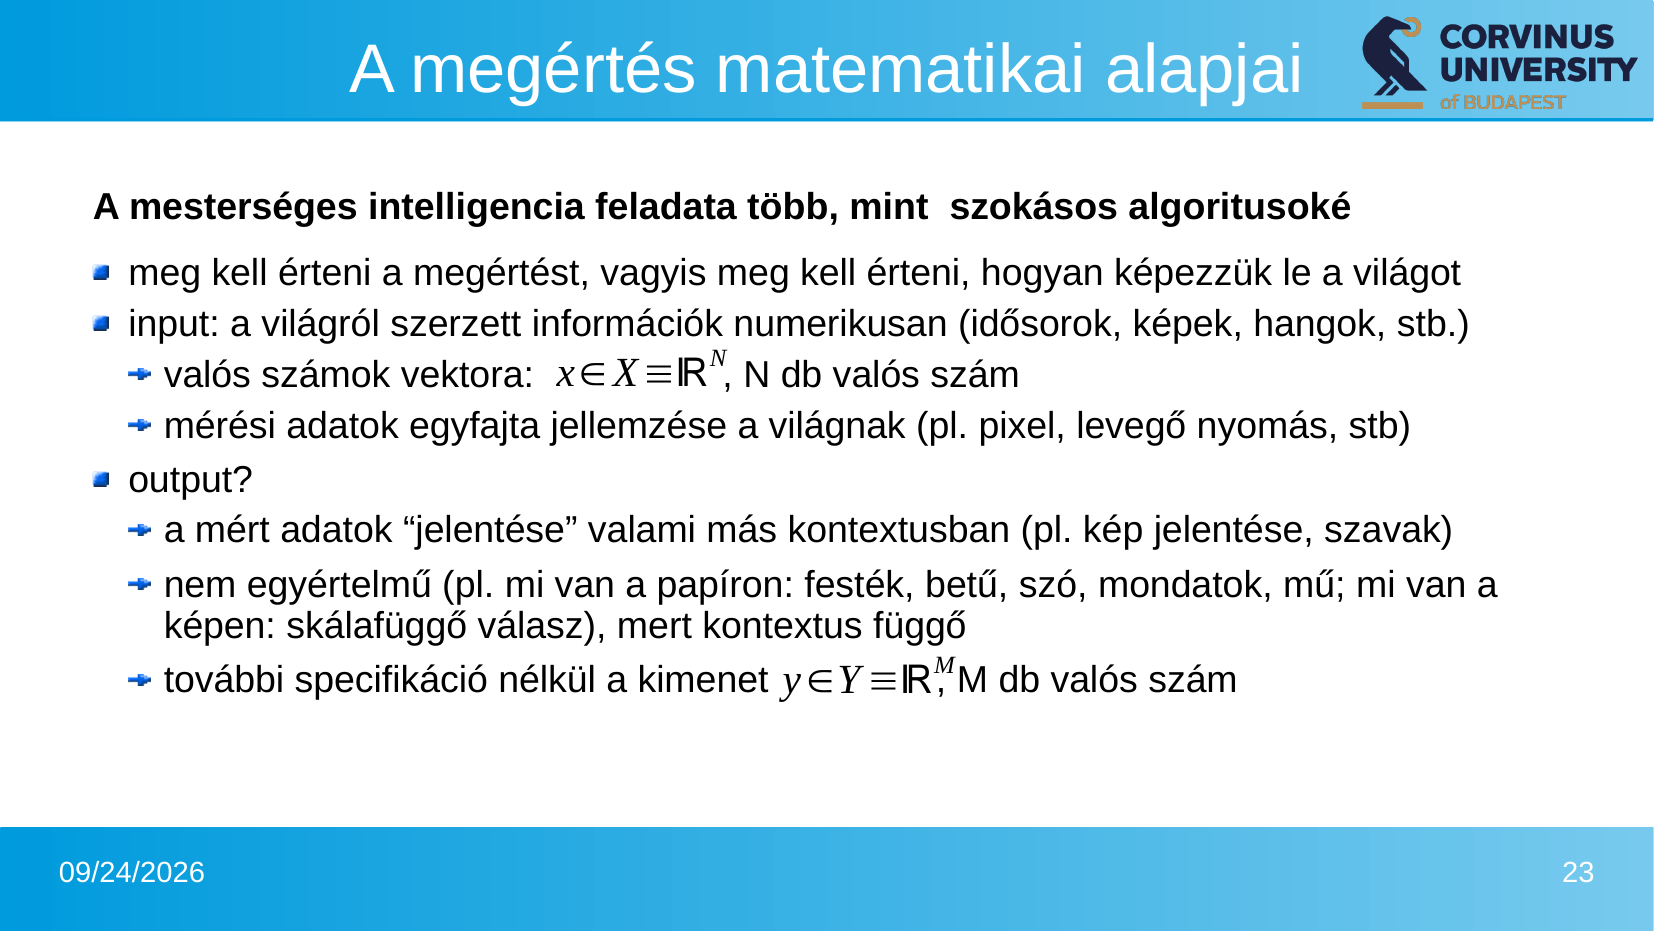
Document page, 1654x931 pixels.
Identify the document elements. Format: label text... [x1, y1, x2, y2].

chart [547, 344, 736, 397]
chart [771, 651, 964, 704]
text_box A mesterséges intelligencia feladata több, mint szokásos algoritusoké meg kell érteni a megértést, vagyis meg kell érteni, hogyan képezzük le a világot input: a világról szerzett információk numerikusan (idősorok, képek, hangok, stb.) valós számok vektora: , N db valós szám mérési adatok egyfajta jellemzése a világnak (pl. pixel, levegő nyomás, stb) output? a mért adatok “jelentése” valami más kontextusban (pl. kép jelentése, szavak) nem egyértelmű (pl. mi van a papíron: festék, betű, szó, mondatok, mű; mi van a képen: skálafüggő válasz), mert kontextus függő további specifikáció nélkül a kimenet , M db valós szám [78, 177, 1574, 742]
picture [1362, 16, 1638, 109]
title A megértés matematikai alapjai [59, 29, 1362, 108]
